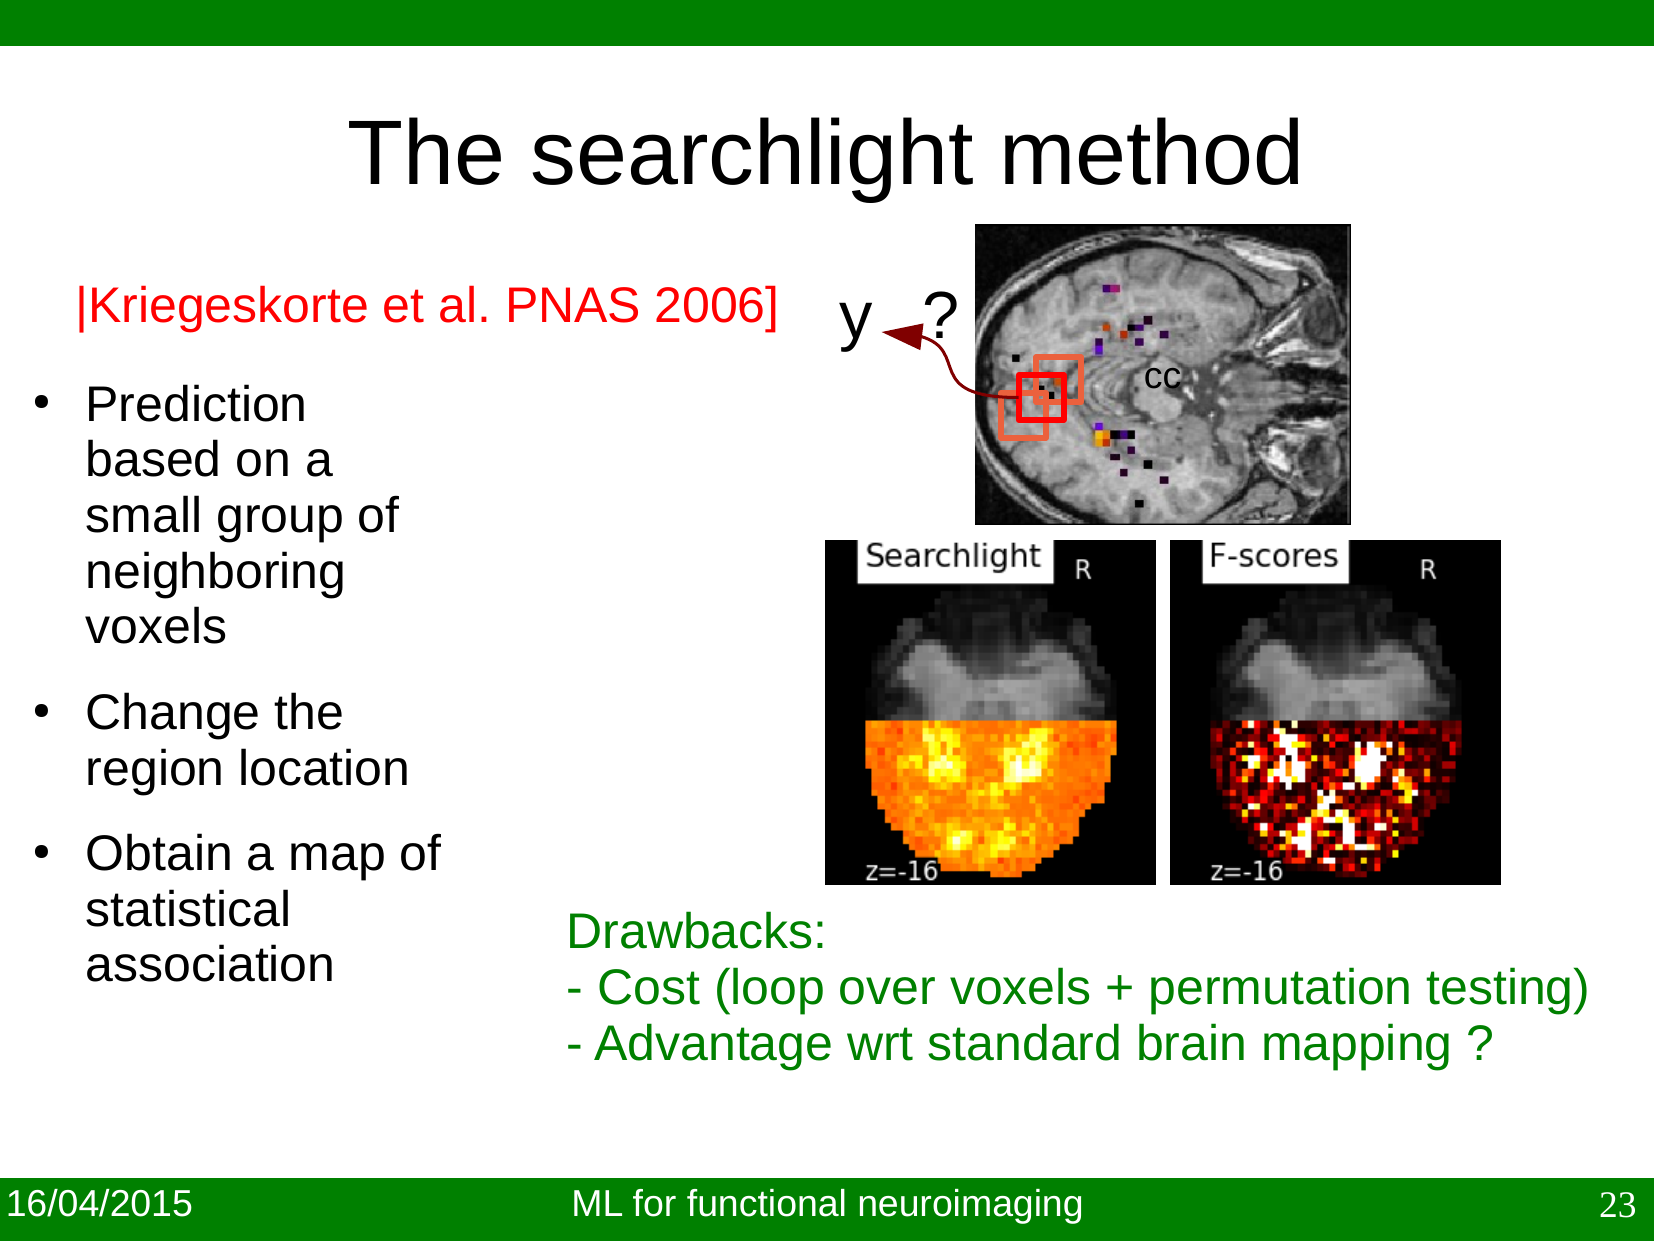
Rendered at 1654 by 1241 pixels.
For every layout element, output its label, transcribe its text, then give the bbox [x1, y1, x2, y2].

picture [825, 540, 1156, 885]
picture [1039, 360, 1078, 399]
list Prediction based on a small group of neighboring voxels Change the region location Obtain a map of statistical association [15, 375, 443, 1096]
picture [1004, 399, 1043, 435]
text_box |Kriegeskorte et al. PNAS 2006] [60, 270, 796, 342]
picture [1049, 405, 1061, 417]
picture [1022, 396, 1043, 417]
text_box ? [908, 270, 976, 406]
picture [1039, 378, 1061, 399]
picture [975, 224, 1351, 526]
title The searchlight method [82, 49, 1571, 257]
picture [1022, 378, 1033, 390]
text_box y [825, 270, 889, 421]
picture [1170, 540, 1501, 885]
text_box Drawbacks: - Cost (loop over voxels + permutation testing) - Advantage wrt standard brain mapping ? [551, 896, 1621, 1081]
